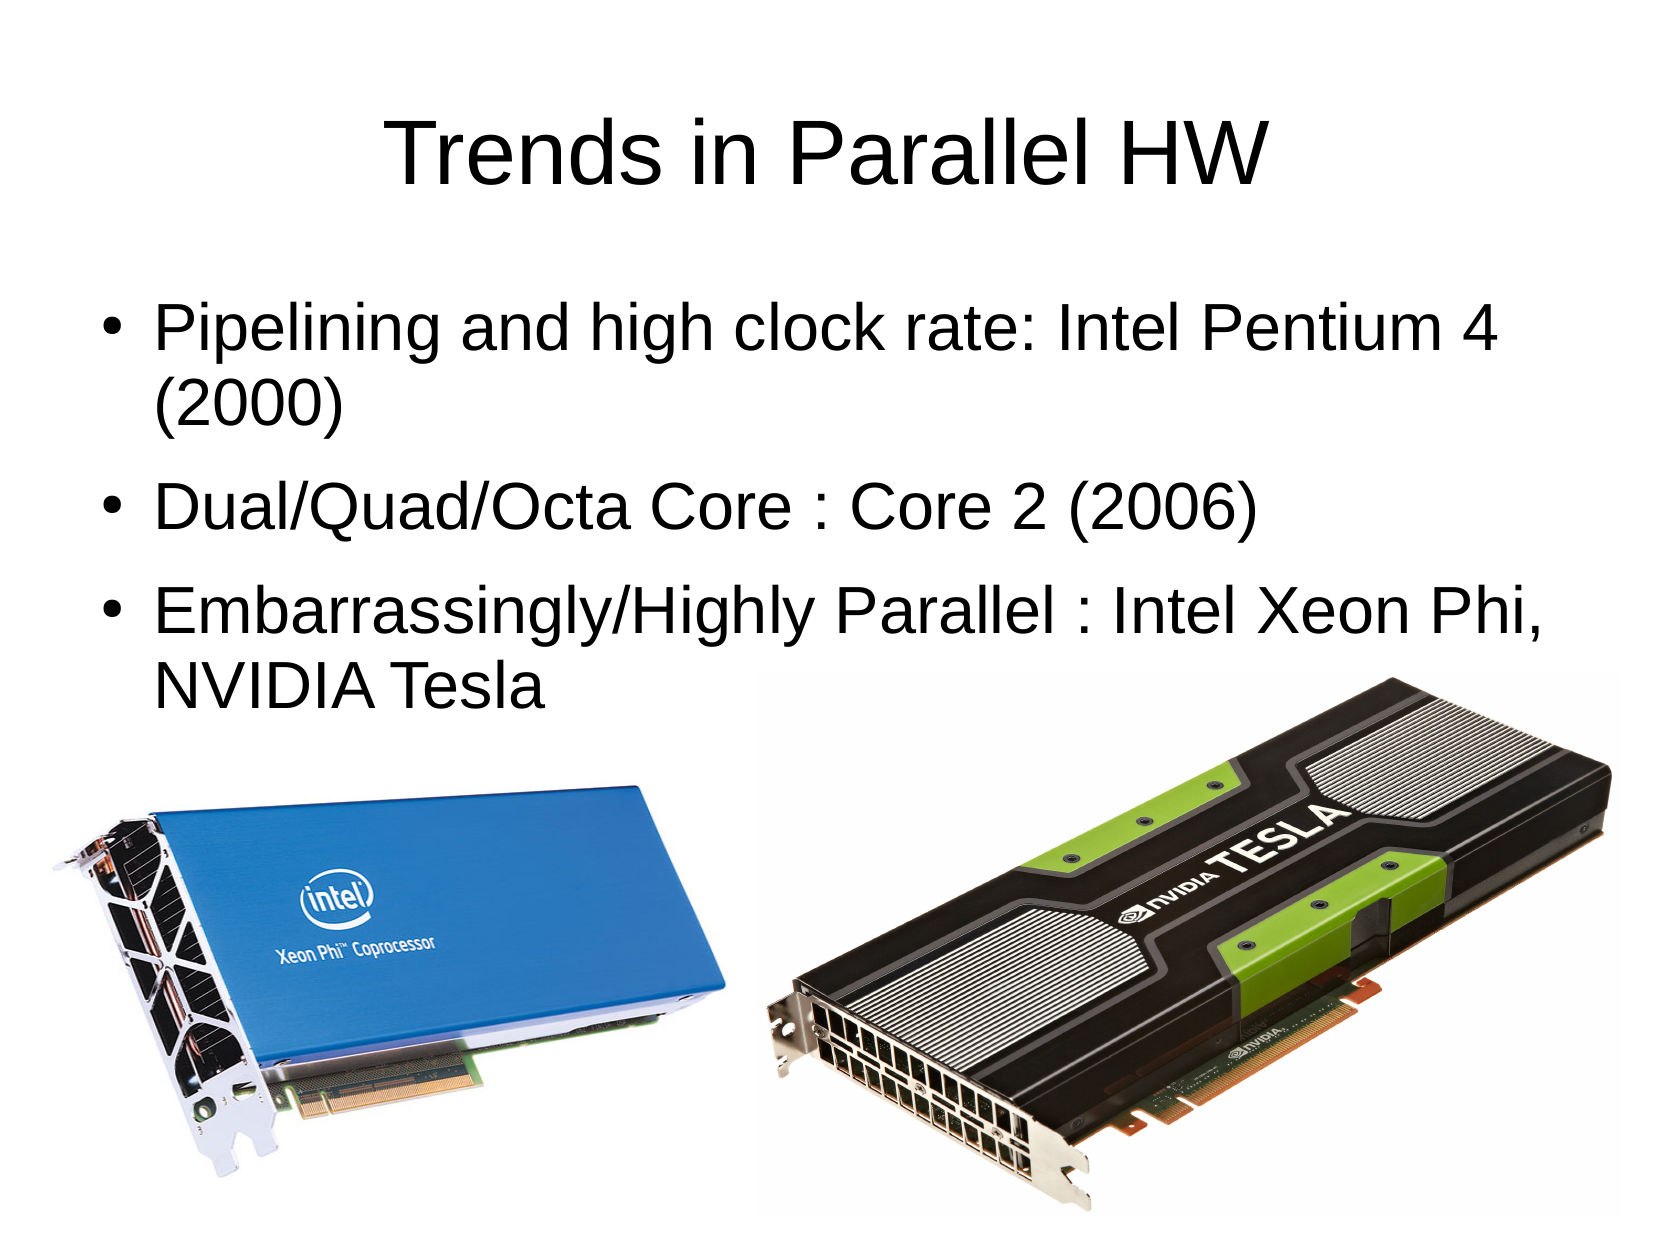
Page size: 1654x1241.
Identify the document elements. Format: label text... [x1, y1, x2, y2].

picture [755, 673, 1622, 1218]
title Trends in Parallel HW [82, 49, 1571, 257]
list Pipelining and high clock rate: Intel Pentium 4 (2000) Dual/Quad/Octa Core : Core 2 (2006) Embarrassingly/Highly Parallel : Intel Xeon Phi, NVIDIA Tesla [82, 290, 1571, 1010]
picture [48, 740, 733, 1205]
